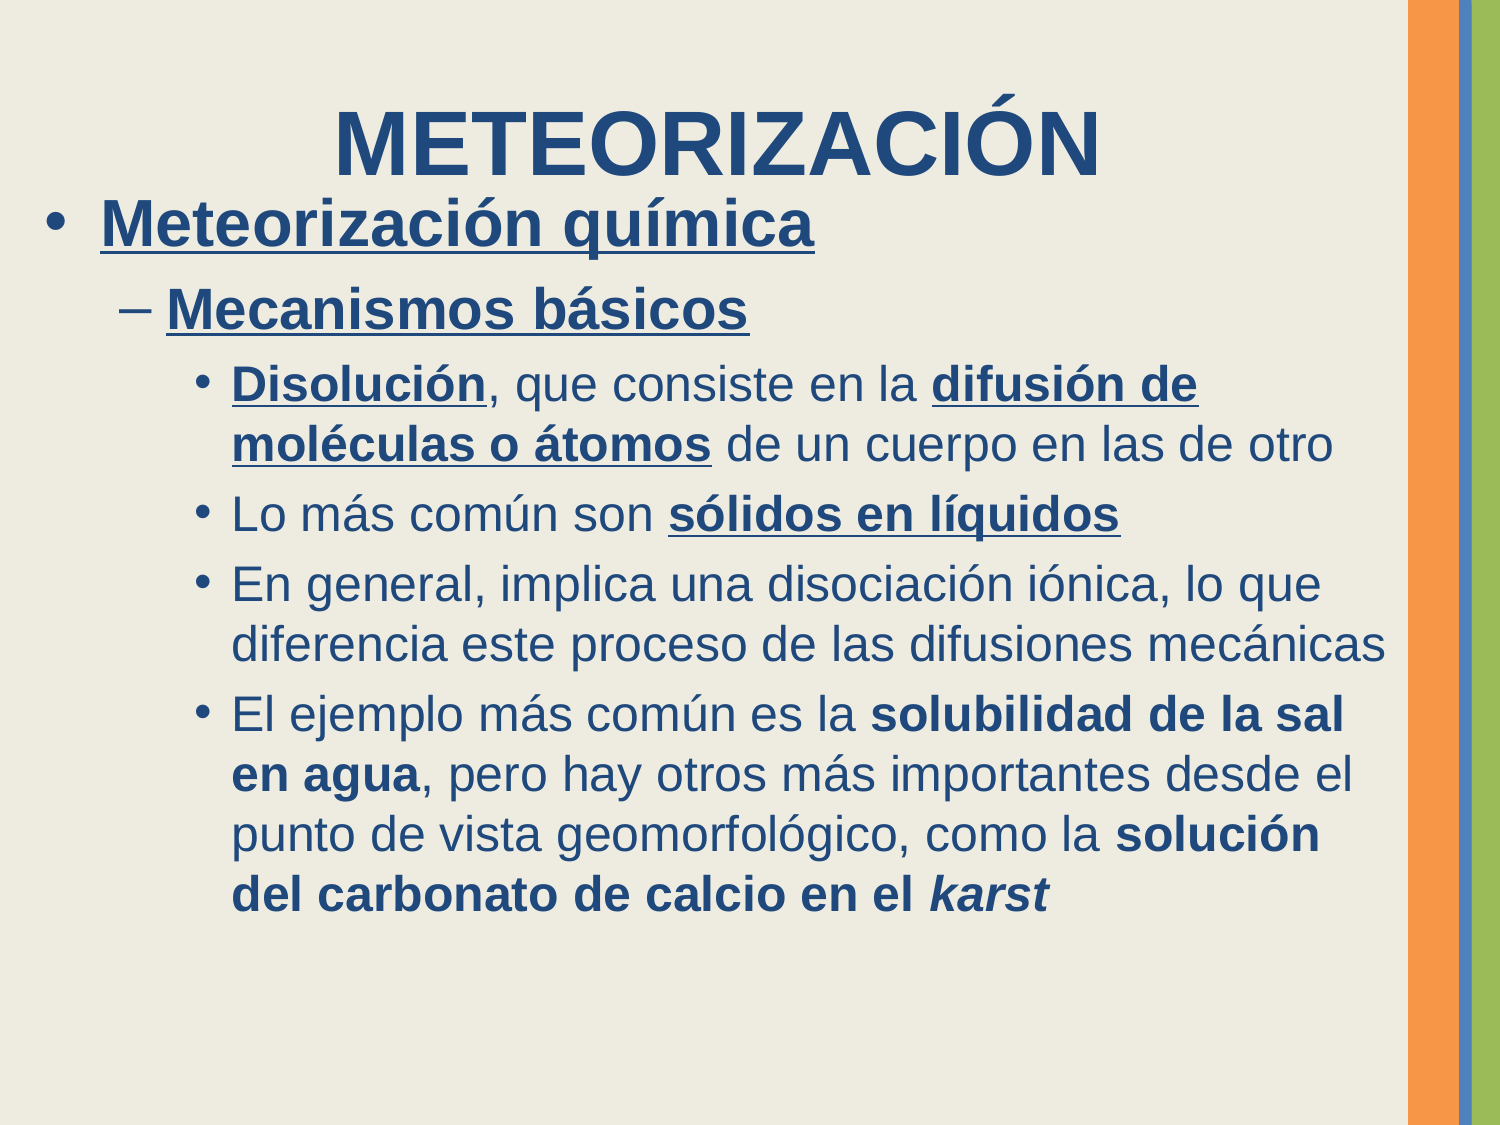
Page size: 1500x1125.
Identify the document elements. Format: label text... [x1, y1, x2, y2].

list Meteorización química Mecanismos básicos Disolución, que consiste en la difusión de moléculas o átomos de un cuerpo en las de otro Lo más común son sólidos en líquidos En general, implica una disociación iónica, lo que diferencia este proceso de las difusiones mecánicas El ejemplo más común es la solubilidad de la sal en agua, pero hay otros más importantes desde el punto de vista geomorfológico, como la solución del carbonato de calcio en el karst [29, 172, 1408, 1102]
title meteorización [29, 45, 1408, 172]
